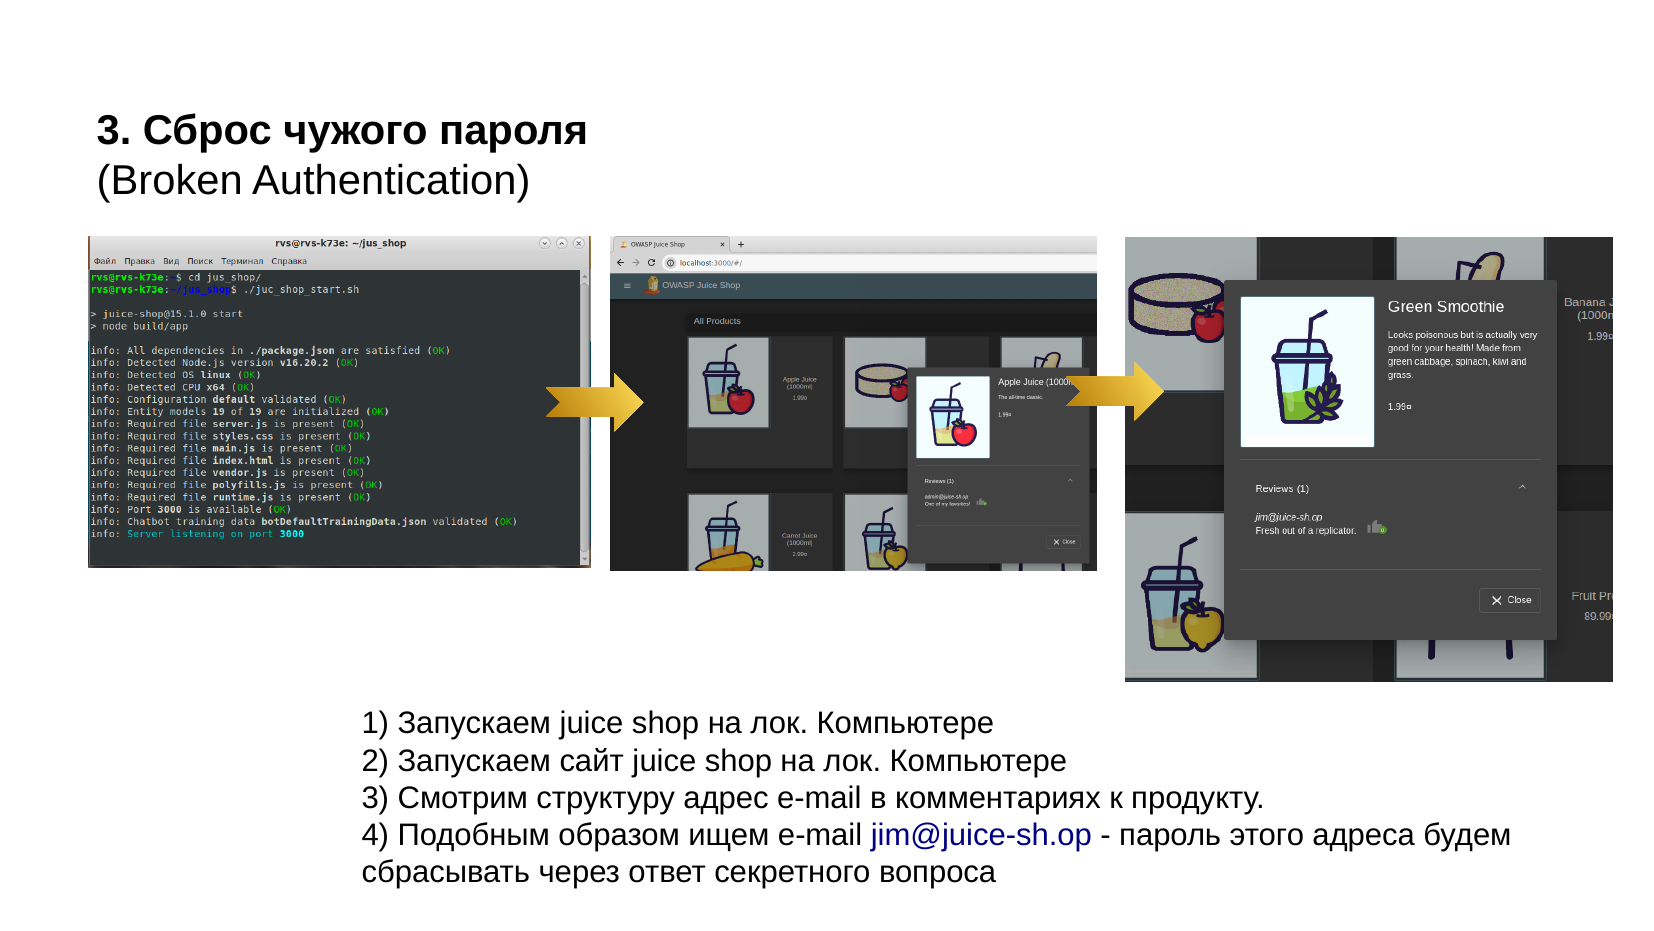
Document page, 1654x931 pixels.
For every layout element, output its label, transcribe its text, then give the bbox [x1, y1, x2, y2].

picture [1125, 237, 1613, 682]
picture [88, 236, 591, 568]
text_box 3. Сброс чужого пароля (Broken Authentication) [81, 95, 1565, 211]
text_box [546, 373, 644, 432]
text_box [1066, 362, 1164, 421]
picture [610, 236, 1097, 571]
text_box 1) Запускаем juice shop на лок. Компьютере 2) Запускаем сайт juice shop на лок. Компьютере 3) Смотрим структуру адрес e-mail в комментариях к продукту. 4) Подобным образом ищем e-mail jim@juice-sh.op - пароль этого адреса будем сбрасывать через ответ секретного вопроса [346, 695, 1618, 897]
